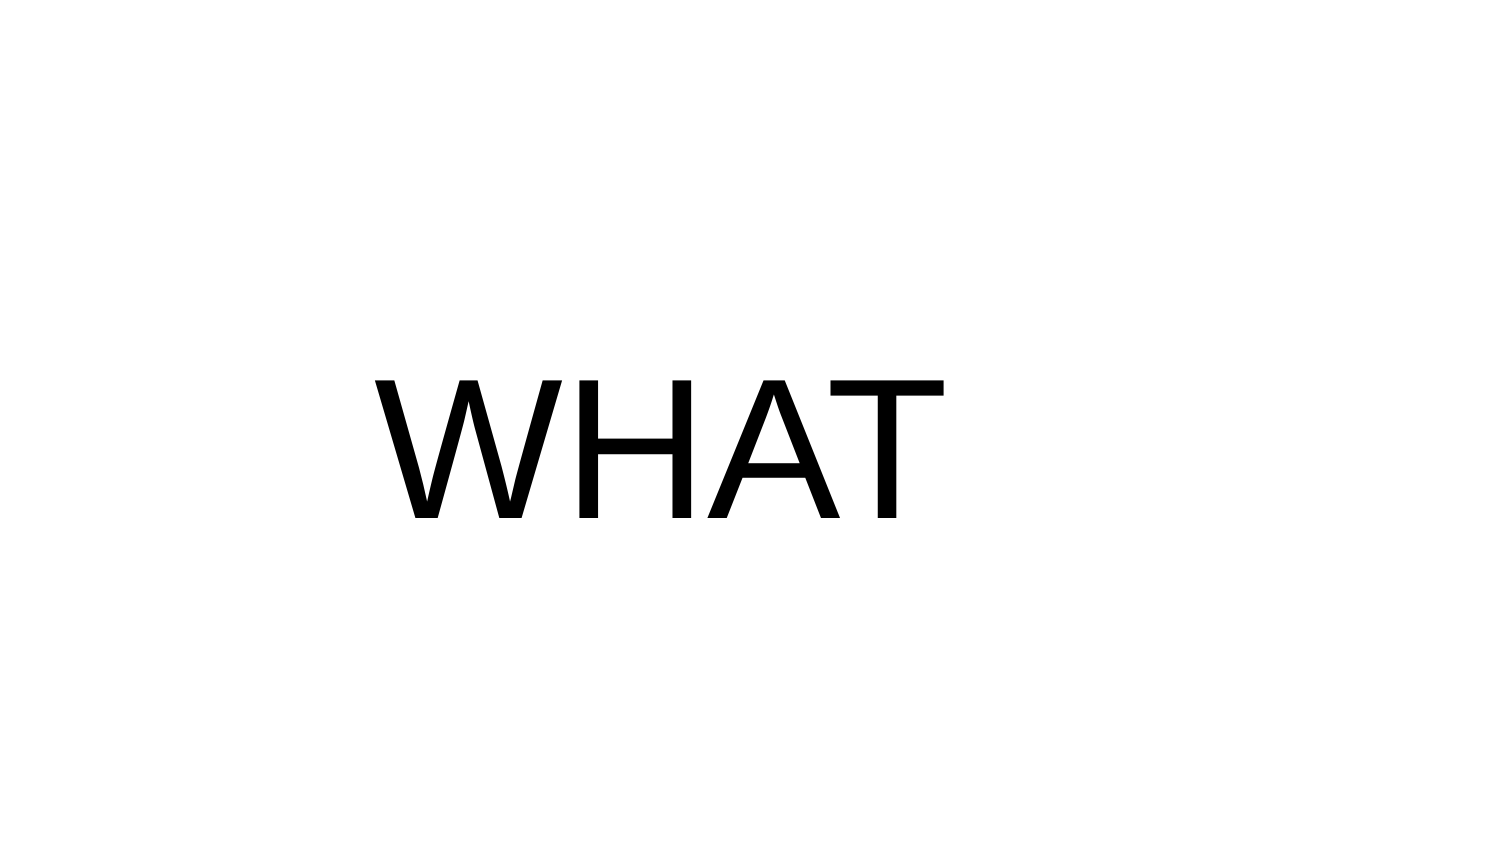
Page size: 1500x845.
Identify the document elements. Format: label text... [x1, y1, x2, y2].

text_box WHAT [360, 330, 964, 569]
